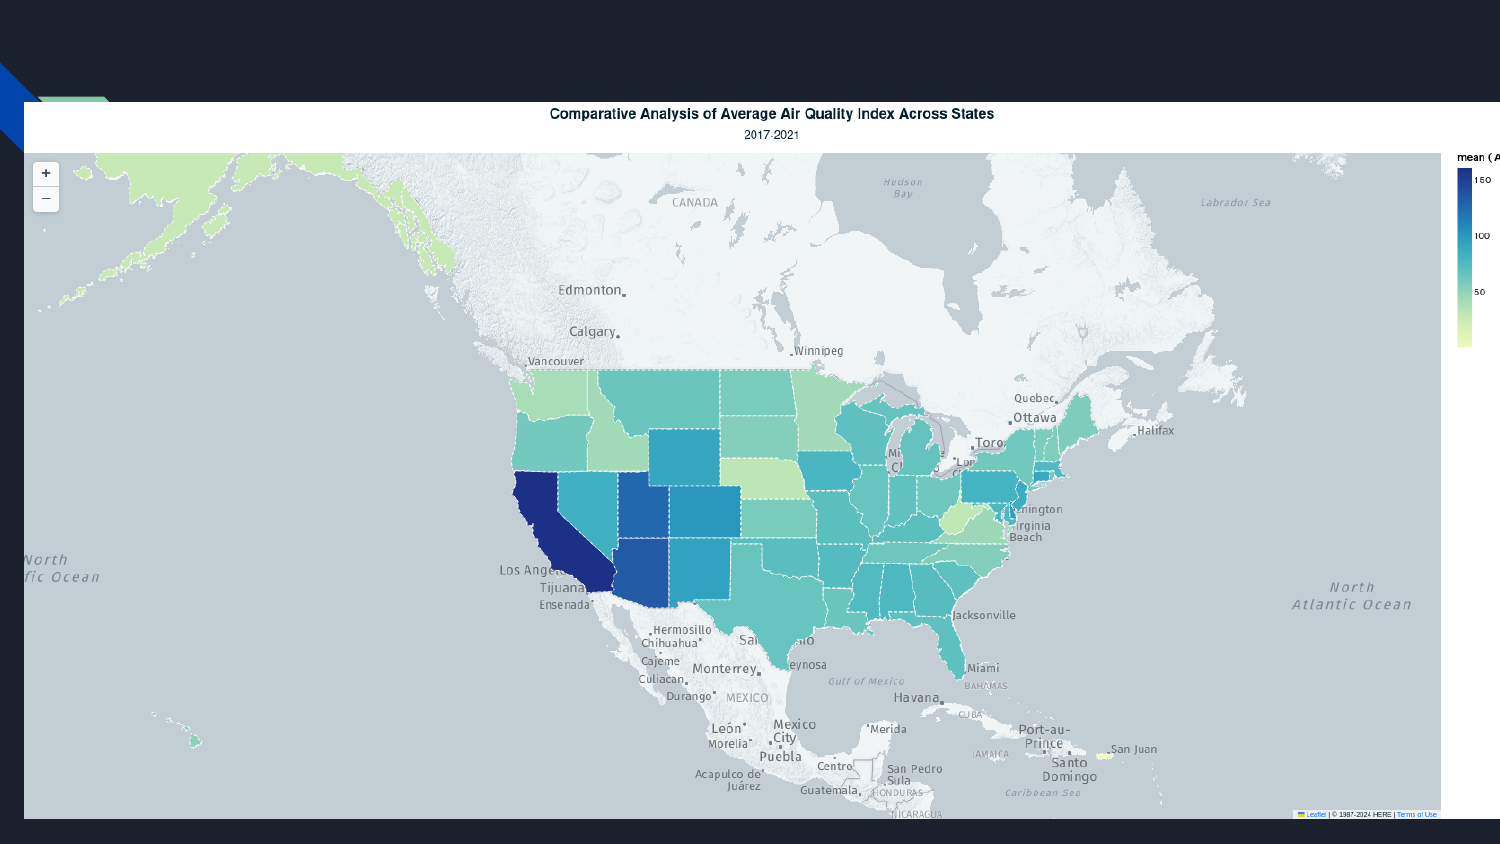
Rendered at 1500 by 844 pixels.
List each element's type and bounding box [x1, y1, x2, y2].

picture [24, 102, 1500, 819]
